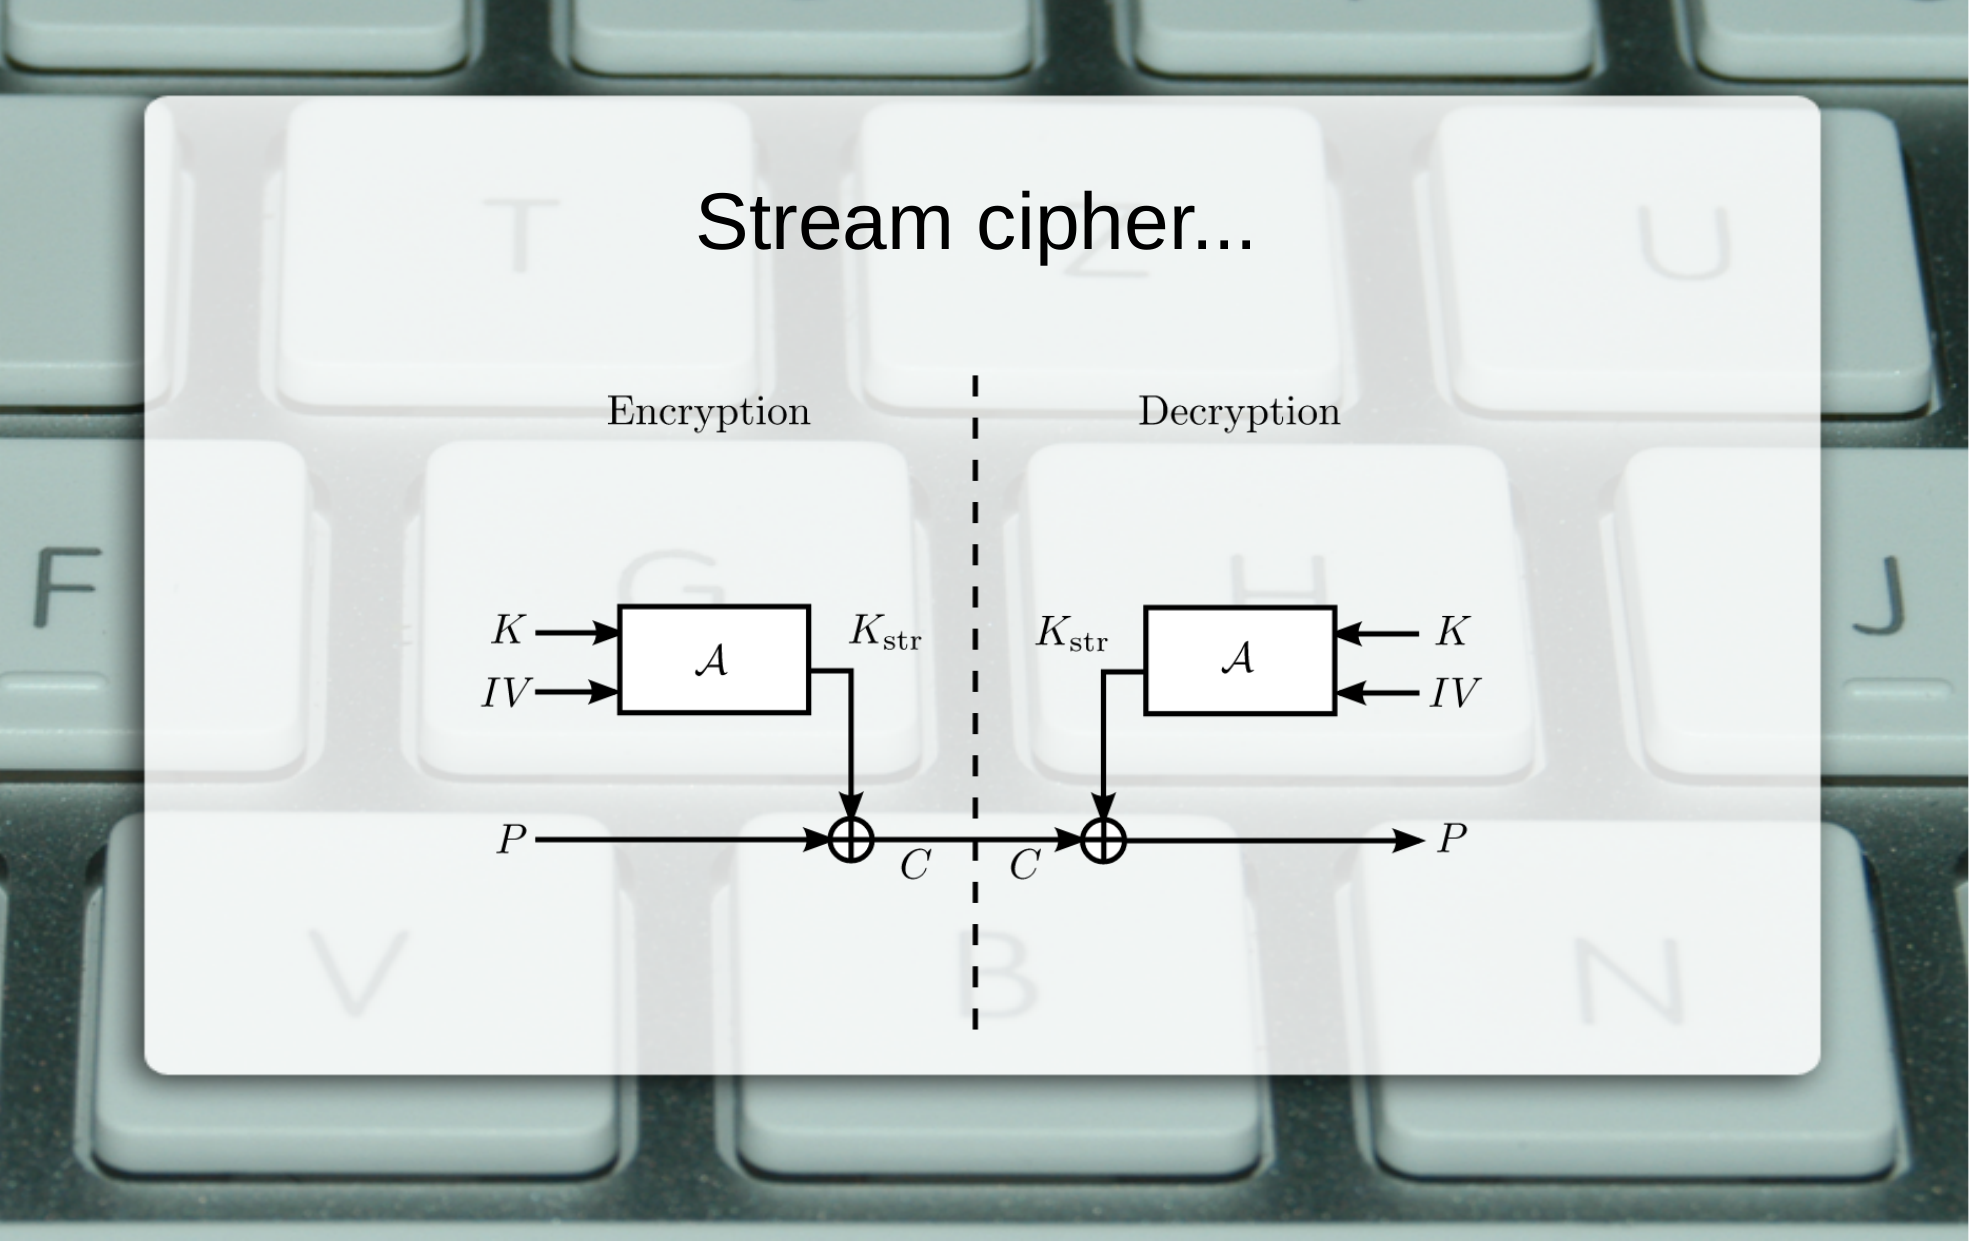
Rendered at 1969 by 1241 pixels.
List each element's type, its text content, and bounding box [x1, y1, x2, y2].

picture [0, 0, 1969, 1241]
title Stream cipher... [161, 117, 1793, 325]
